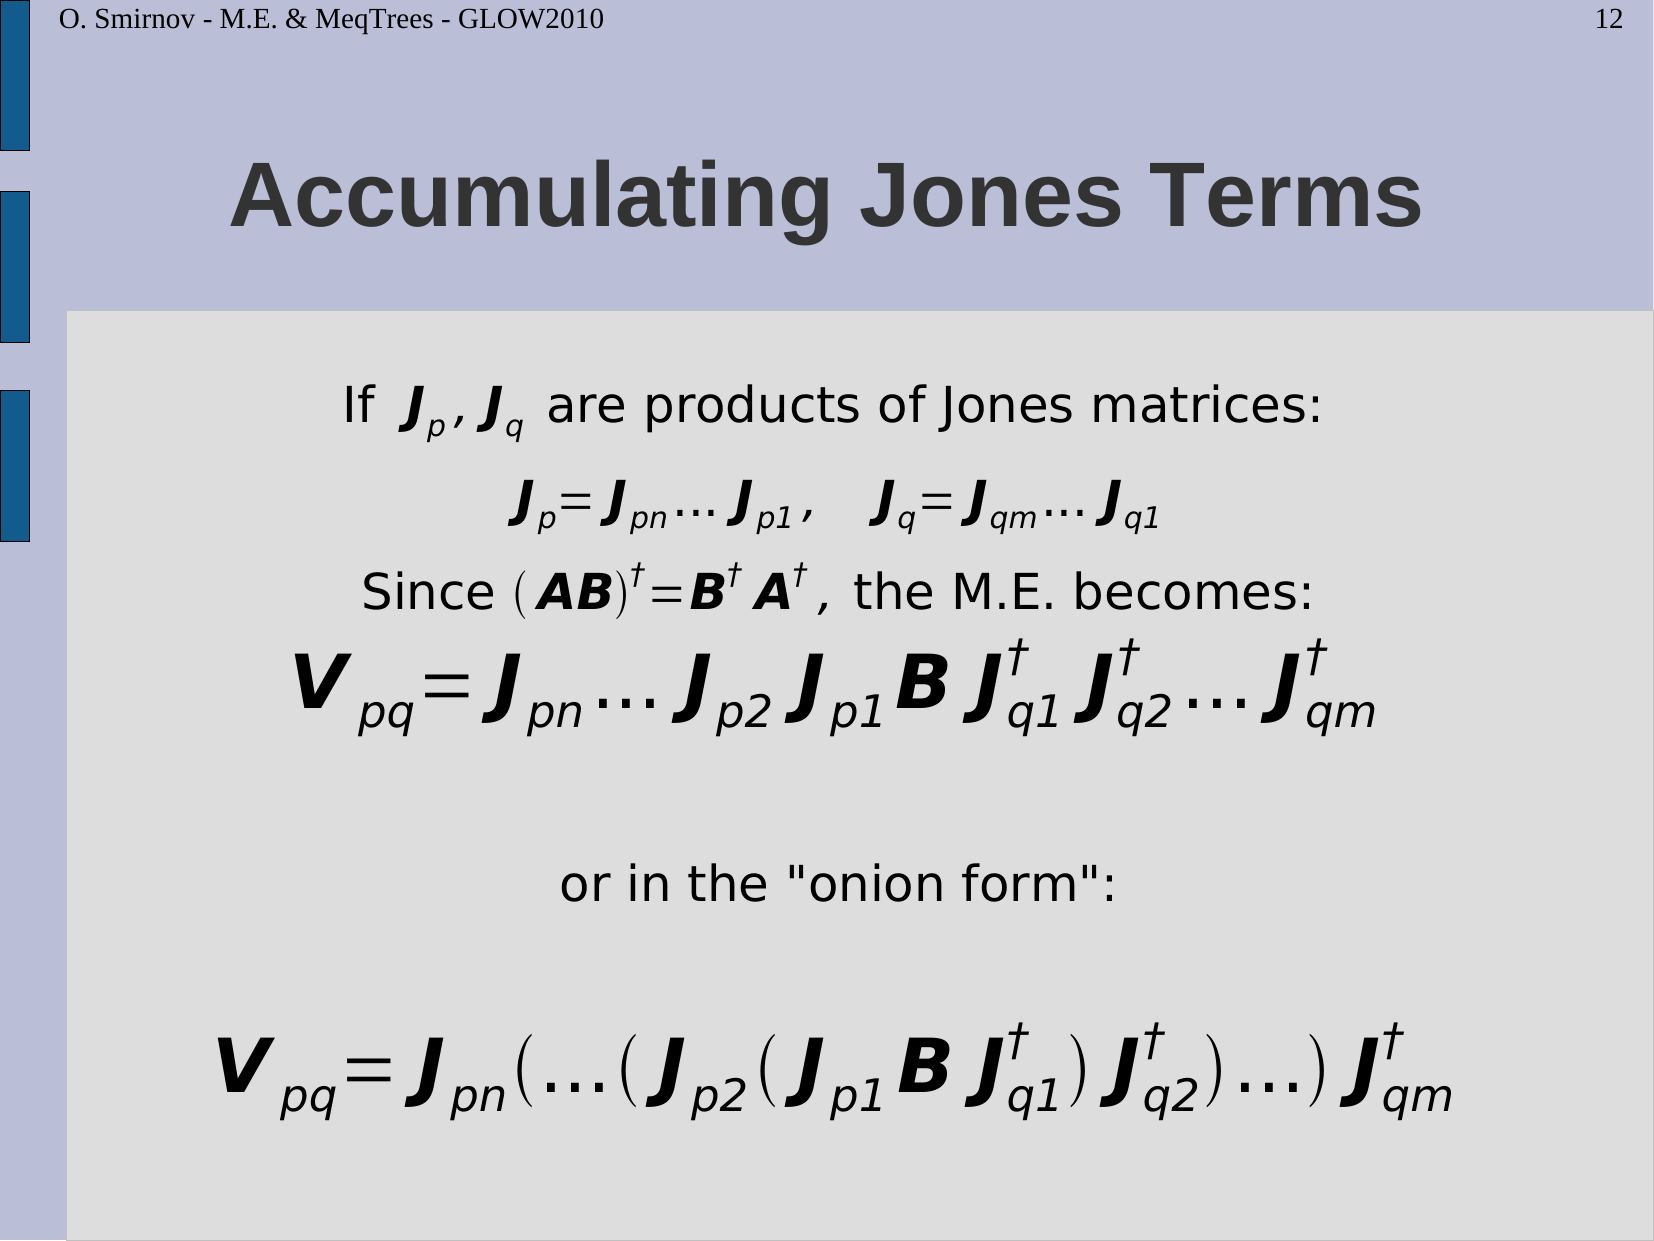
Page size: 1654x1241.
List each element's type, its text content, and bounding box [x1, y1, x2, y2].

chart [206, 354, 1460, 1123]
title Accumulating Jones Terms [121, 91, 1534, 299]
